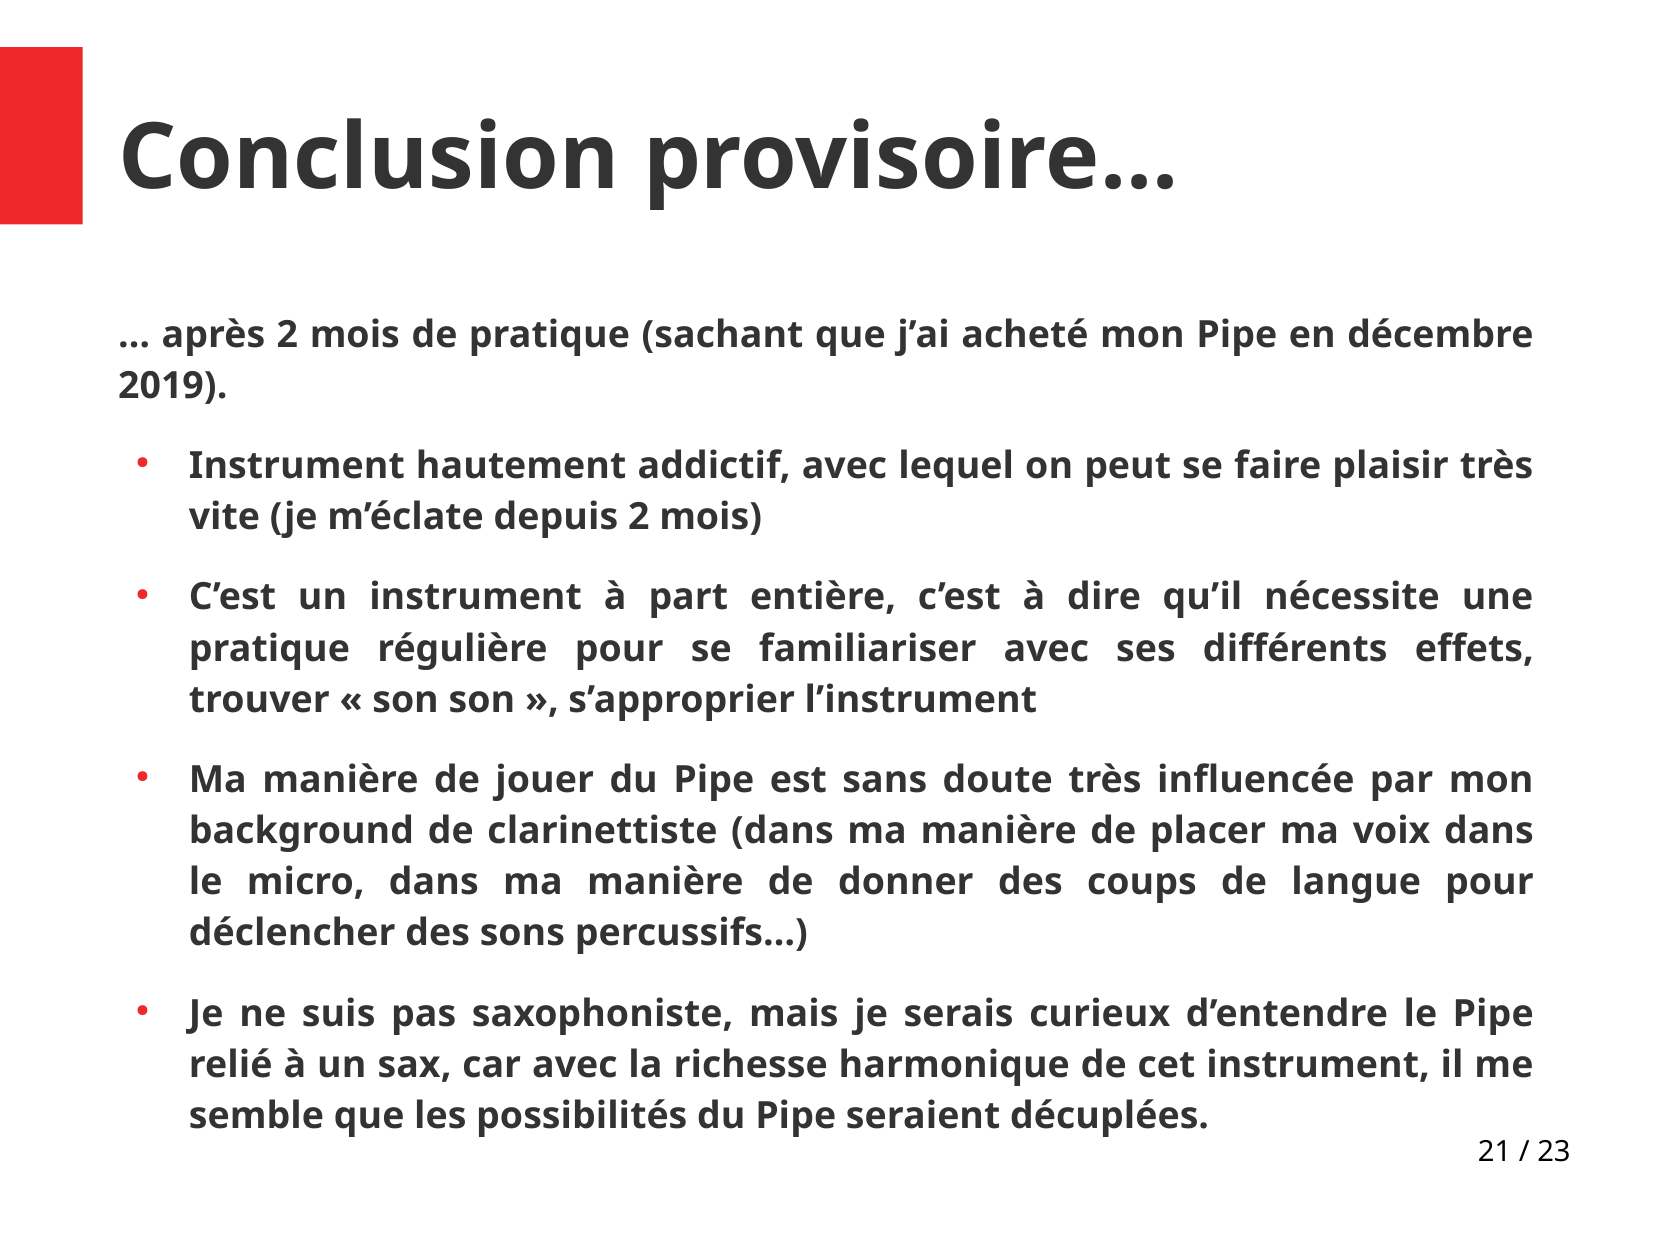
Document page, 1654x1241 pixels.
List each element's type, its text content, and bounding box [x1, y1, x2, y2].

title Conclusion provisoire... [118, 49, 1571, 257]
list … après 2 mois de pratique (sachant que j’ai acheté mon Pipe en décembre 2019). Instrument hautement addictif, avec lequel on peut se faire plaisir très vite (je m’éclate depuis 2 mois) C’est un instrument à part entière, c’est à dire qu’il nécessite une pratique régulière pour se familiariser avec ses différents effets, trouver « son son », s’approprier l’instrument Ma manière de jouer du Pipe est sans doute très influencée par mon background de clarinettiste (dans ma manière de placer ma voix dans le micro, dans ma manière de donner des coups de langue pour déclencher des sons percussifs…) Je ne suis pas saxophoniste, mais je serais curieux d’entendre le Pipe relié à un sax, car avec la richesse harmonique de cet instrument, il me semble que les possibilités du Pipe seraient décuplées. [118, 307, 1536, 1027]
